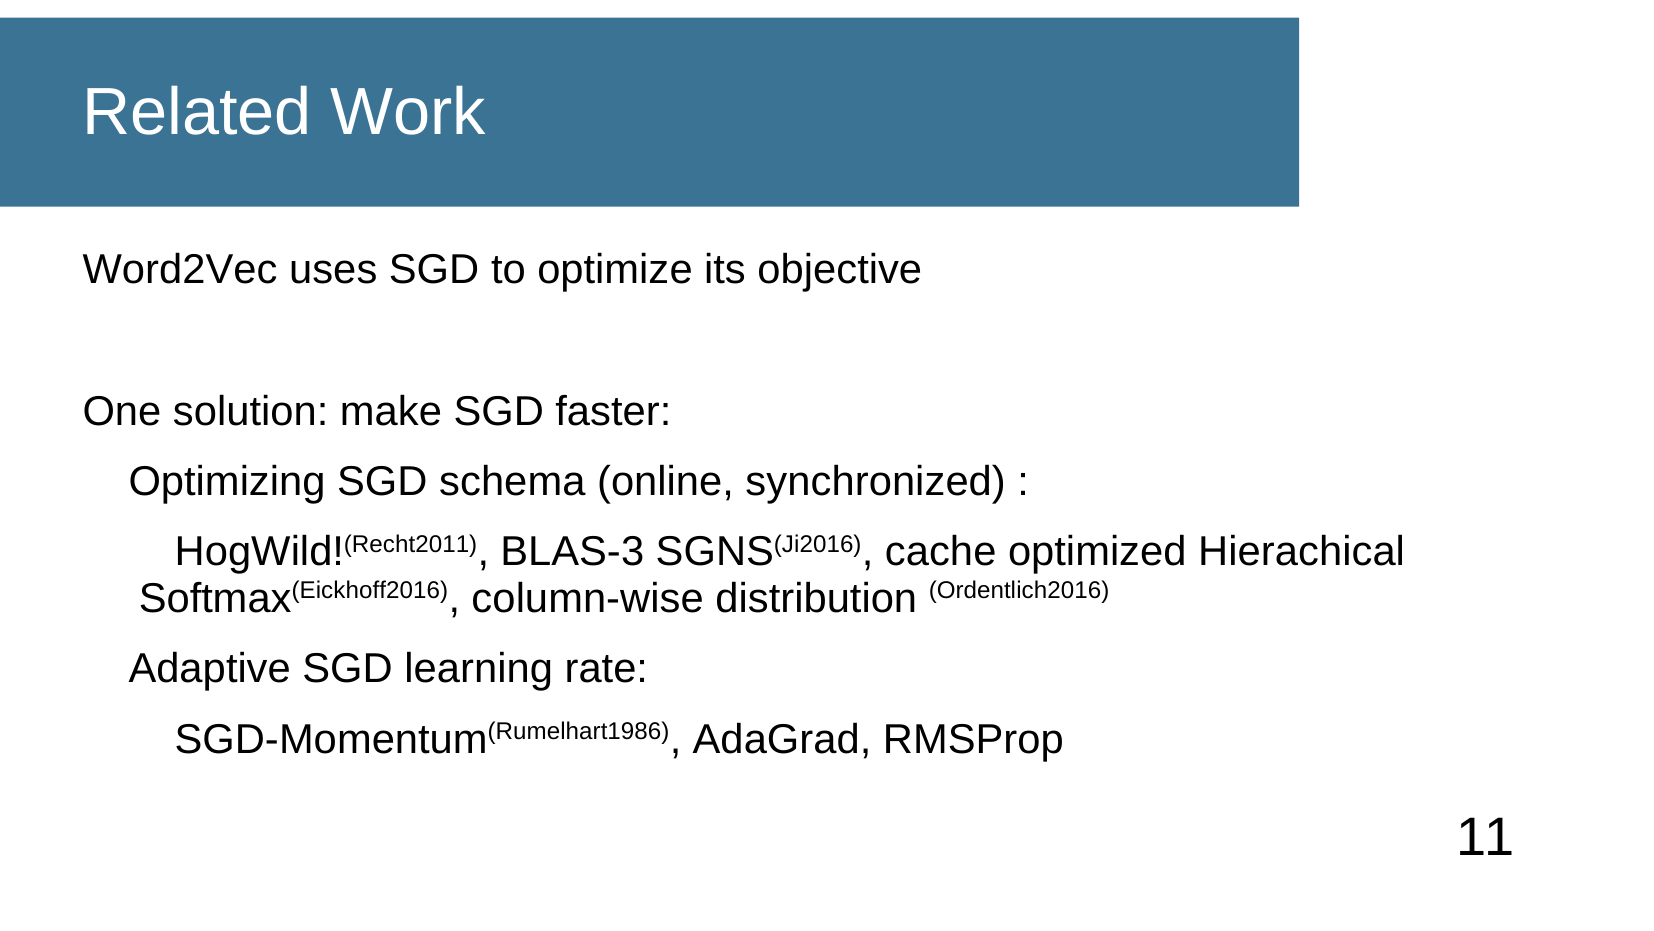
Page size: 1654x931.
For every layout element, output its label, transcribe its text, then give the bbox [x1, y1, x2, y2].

text_box [165, 354, 196, 430]
title Related Work [82, 35, 1234, 189]
list Word2Vec uses SGD to optimize its objective One solution: make SGD faster: Optimizing SGD schema (online, synchronized) : HogWild!(Recht2011), BLAS-3 SGNS(Ji2016), cache optimized Hierachical Softmax(Eickhoff2016), column-wise distribution (Ordentlich2016) Adaptive SGD learning rate: SGD-Momentum(Rumelhart1986), AdaGrad, RMSProp [82, 242, 1430, 857]
